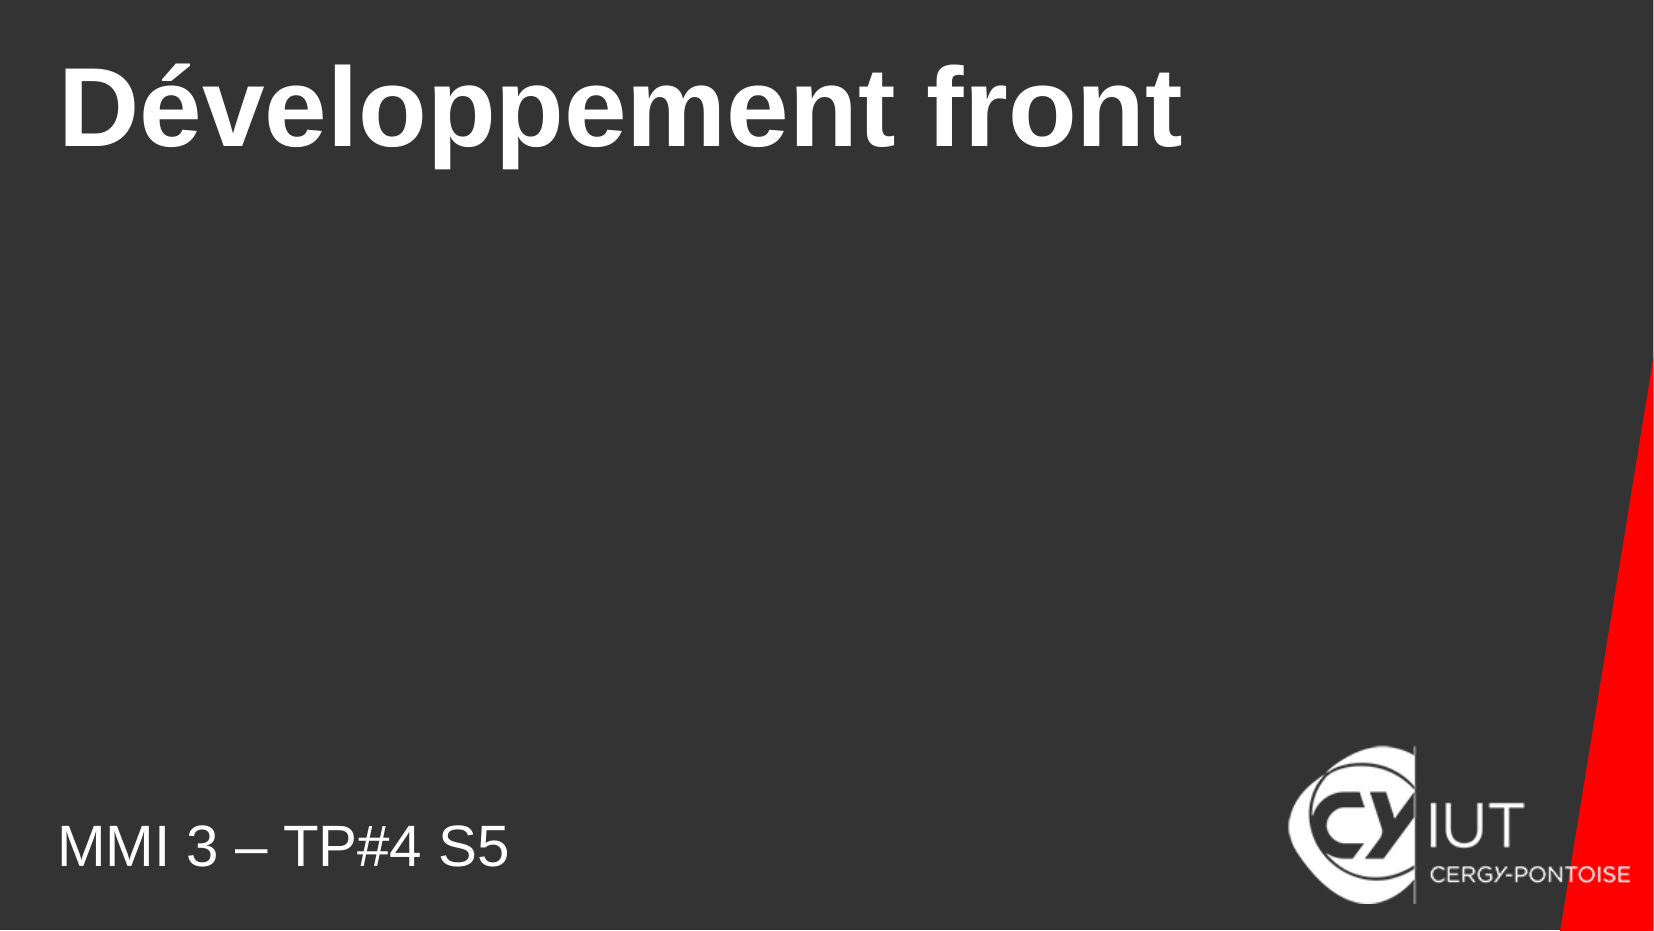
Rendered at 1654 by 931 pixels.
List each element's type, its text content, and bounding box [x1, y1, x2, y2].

text_box MMI 3 – TP#4 S5 [42, 805, 1096, 931]
text_box [1560, 356, 1654, 931]
text_box Développement front [43, 37, 1532, 226]
picture [1284, 744, 1630, 904]
